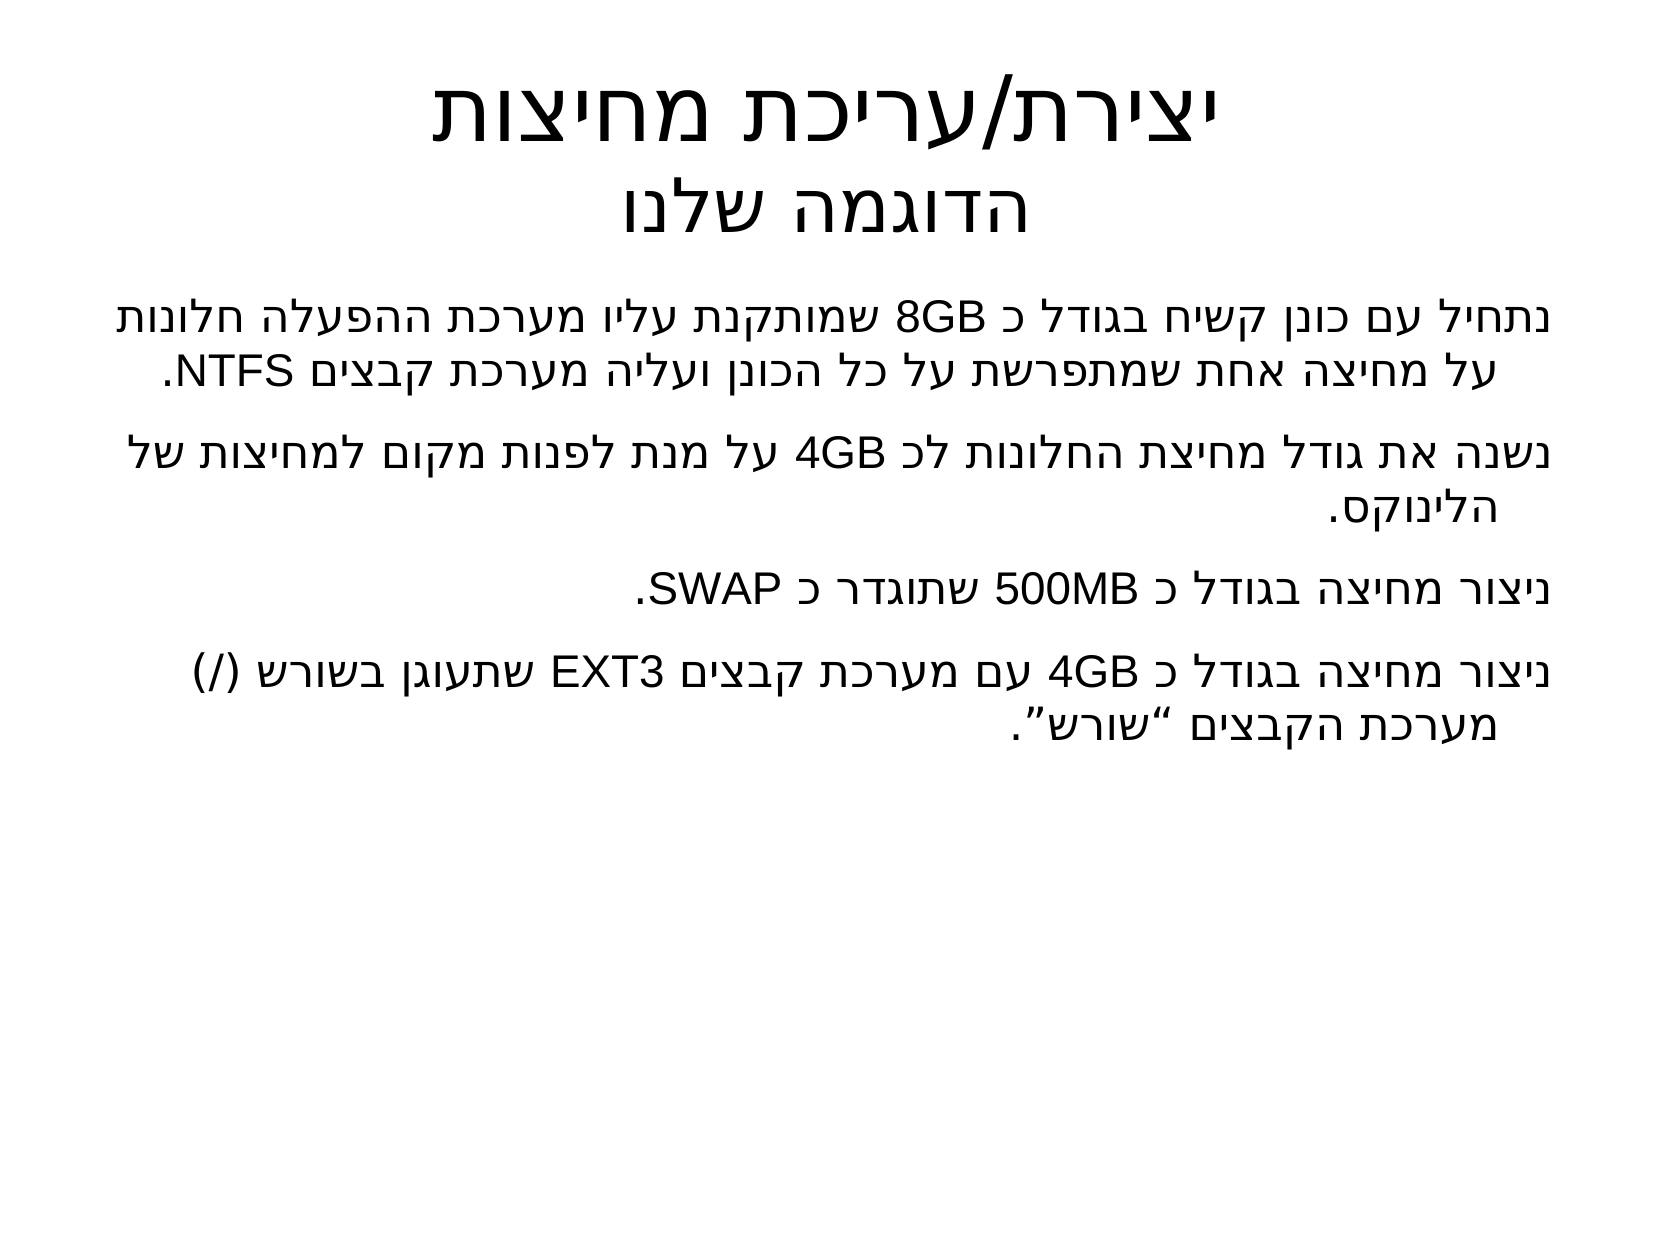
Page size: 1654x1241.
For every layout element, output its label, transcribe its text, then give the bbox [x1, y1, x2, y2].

title יצירת/עריכת מחיצות הדוגמה שלנו [82, 52, 1571, 254]
list נתחיל עם כונן קשיח בגודל כ 8GB שמותקנת עליו מערכת ההפעלה חלונות על מחיצה אחת שמתפרשת על כל הכונן ועליה מערכת קבצים NTFS. נשנה את גודל מחיצת החלונות לכ 4GB על מנת לפנות מקום למחיצות של הלינוקס. ניצור מחיצה בגודל כ 500MB שתוגדר כ SWAP. ניצור מחיצה בגודל כ 4GB עם מערכת קבצים EXT3 שתעוגן בשורש (/) מערכת הקבצים “שורש”. [82, 290, 1571, 1094]
